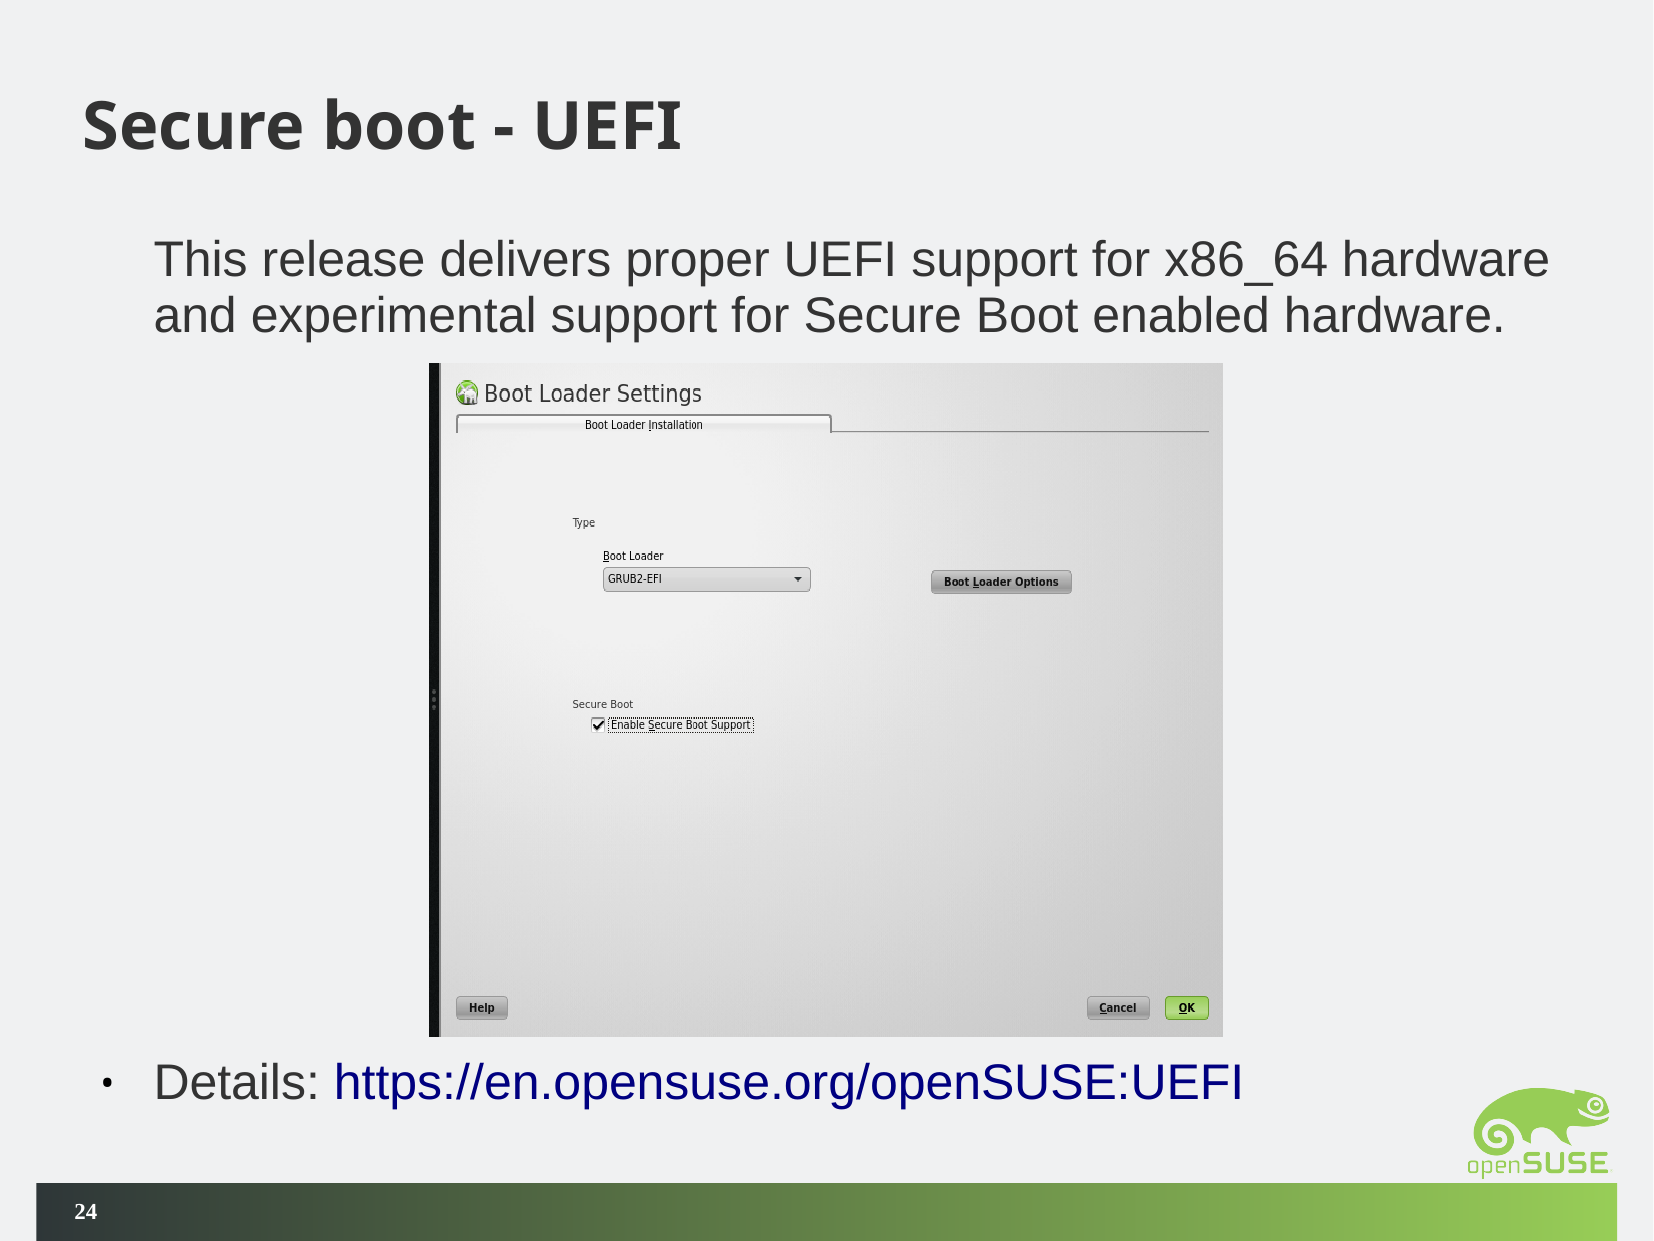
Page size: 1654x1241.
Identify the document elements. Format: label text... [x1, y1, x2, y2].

picture [0, 0, 1654, 1241]
list This release delivers proper UEFI support for x86_64 hardware and experimental support for Secure Boot enabled hardware. Details: https://en.opensuse.org/openSUSE:UEFI [82, 231, 1571, 1126]
title Secure boot - UEFI [82, 49, 1571, 198]
